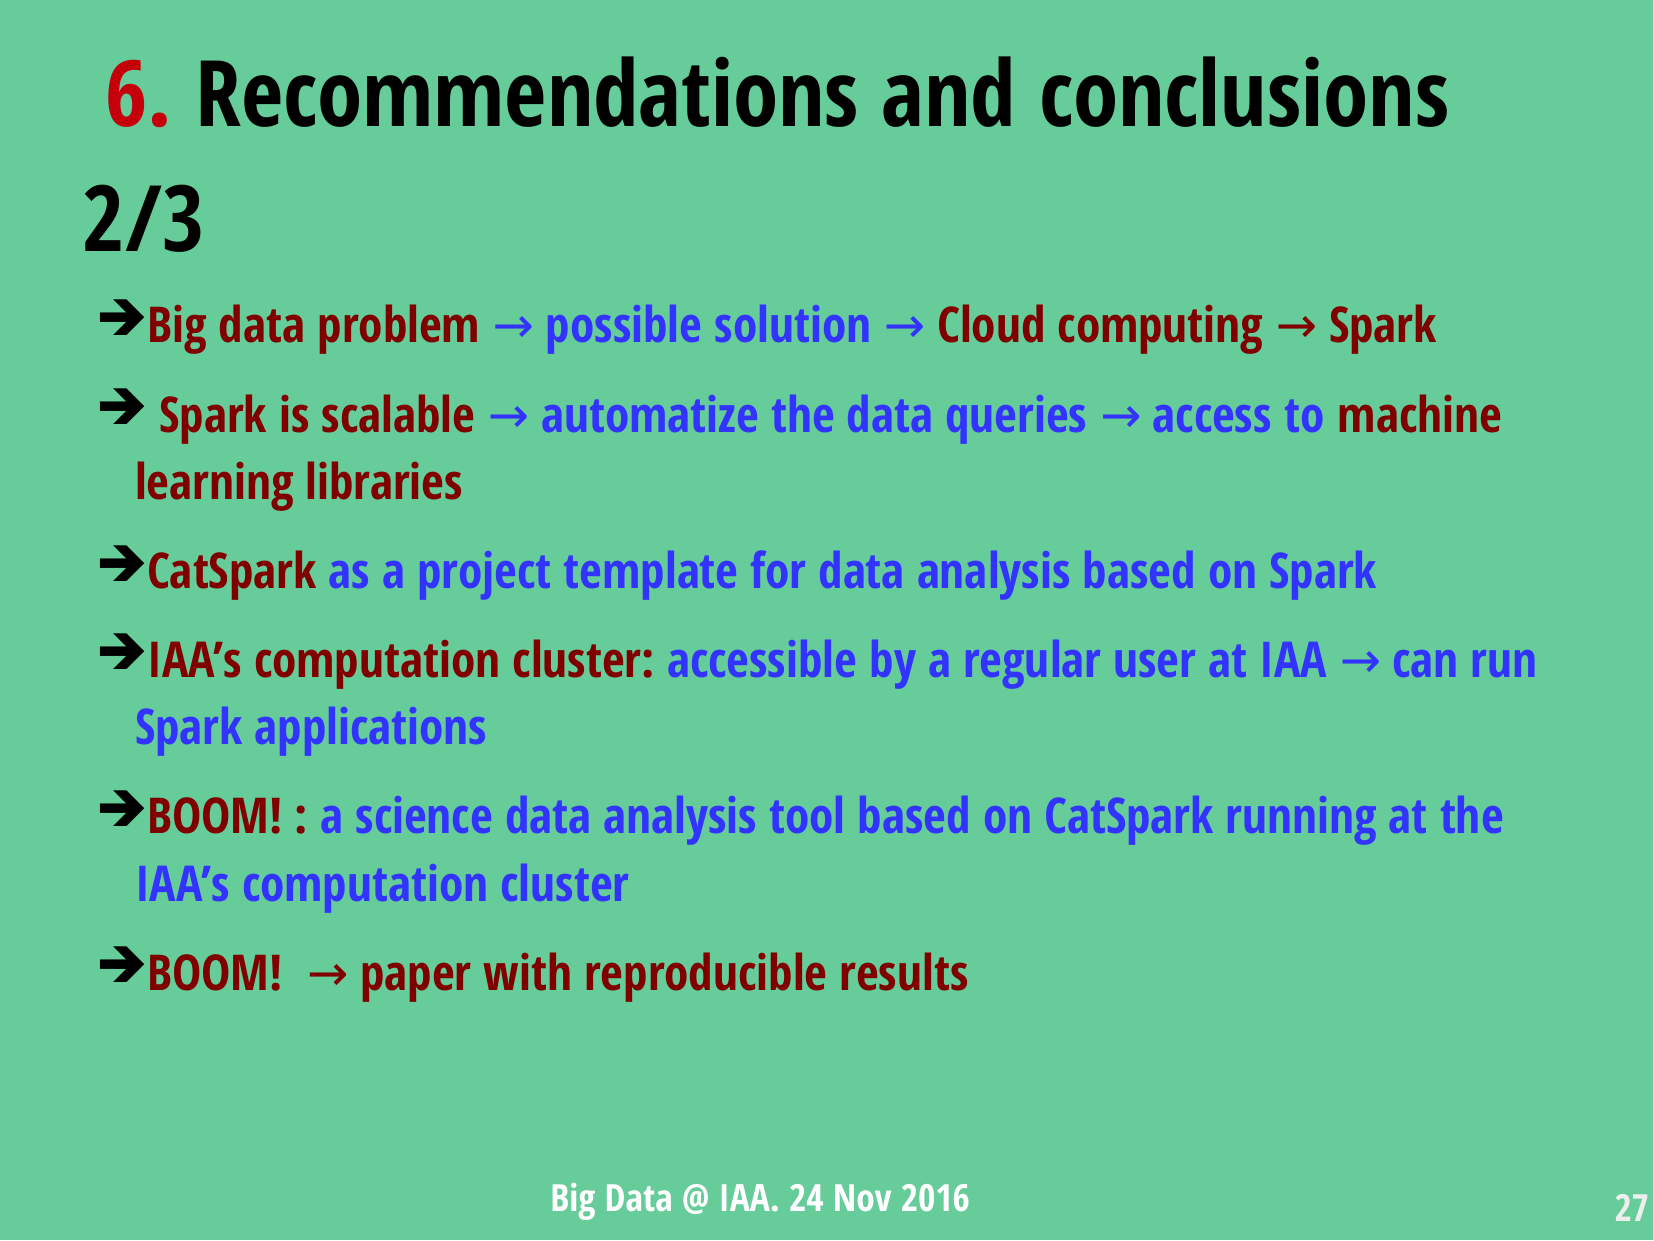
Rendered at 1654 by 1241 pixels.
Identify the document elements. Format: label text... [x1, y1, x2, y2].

list Big data problem → possible solution → Cloud computing → Spark Spark is scalable → automatize the data queries → access to machine learning libraries CatSpark as a project template for data analysis based on Spark IAA’s computation cluster: accessible by a regular user at IAA → can run Spark applications BOOM! : a science data analysis tool based on CatSpark running at the IAA’s computation cluster BOOM! → paper with reproducible results [82, 290, 1571, 1010]
title 6. Recommendations and conclusions 2/3 [82, 27, 1571, 279]
